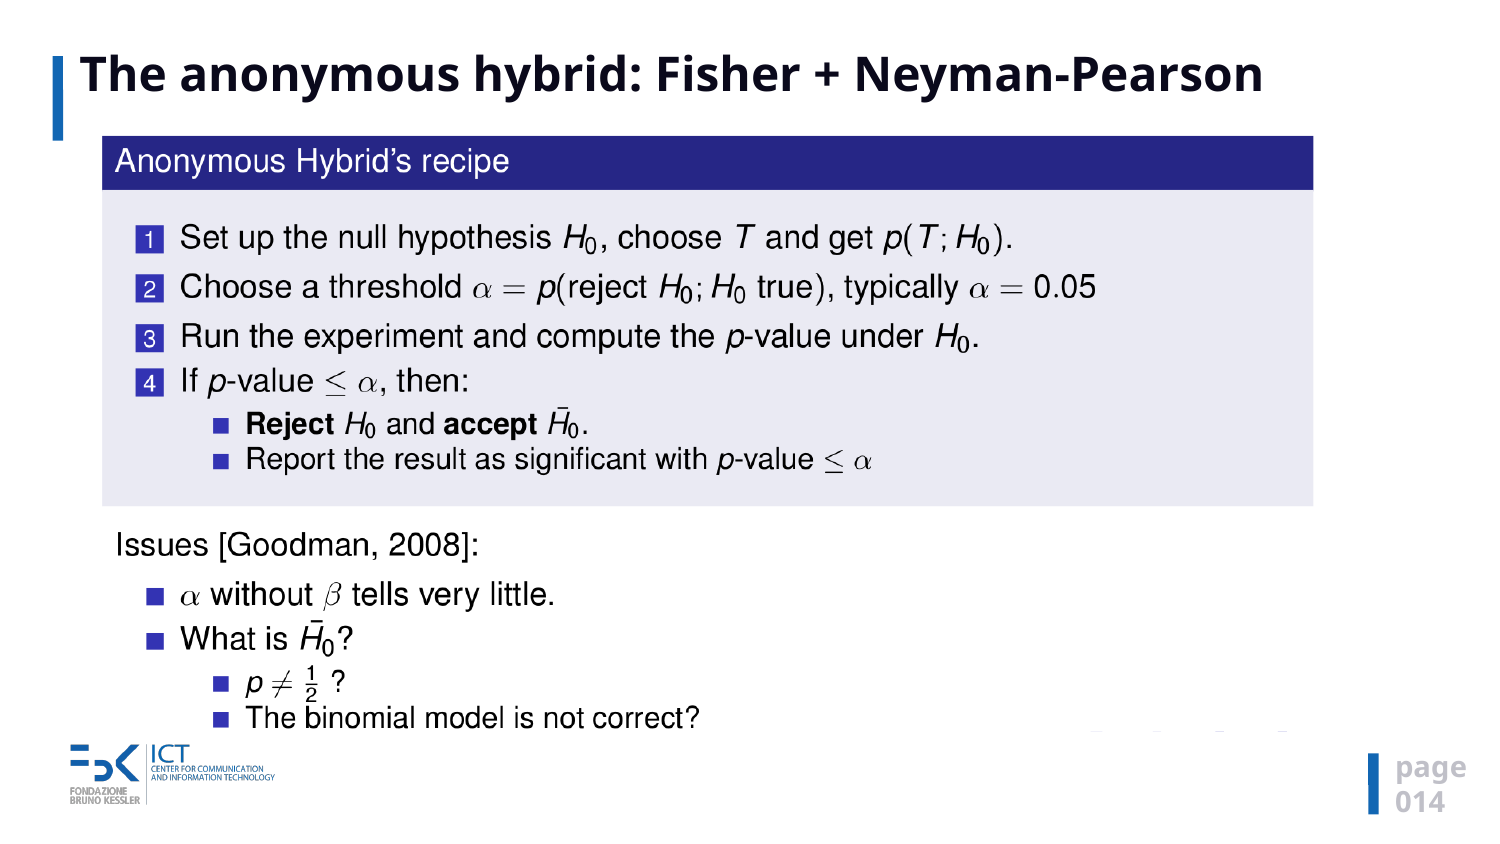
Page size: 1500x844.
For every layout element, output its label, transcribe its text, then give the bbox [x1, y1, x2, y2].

title The anonymous hybrid: Fisher + Neyman-Pearson [71, 46, 1300, 157]
picture [57, 133, 1317, 815]
slide_number page 0<number> [1387, 744, 1500, 823]
